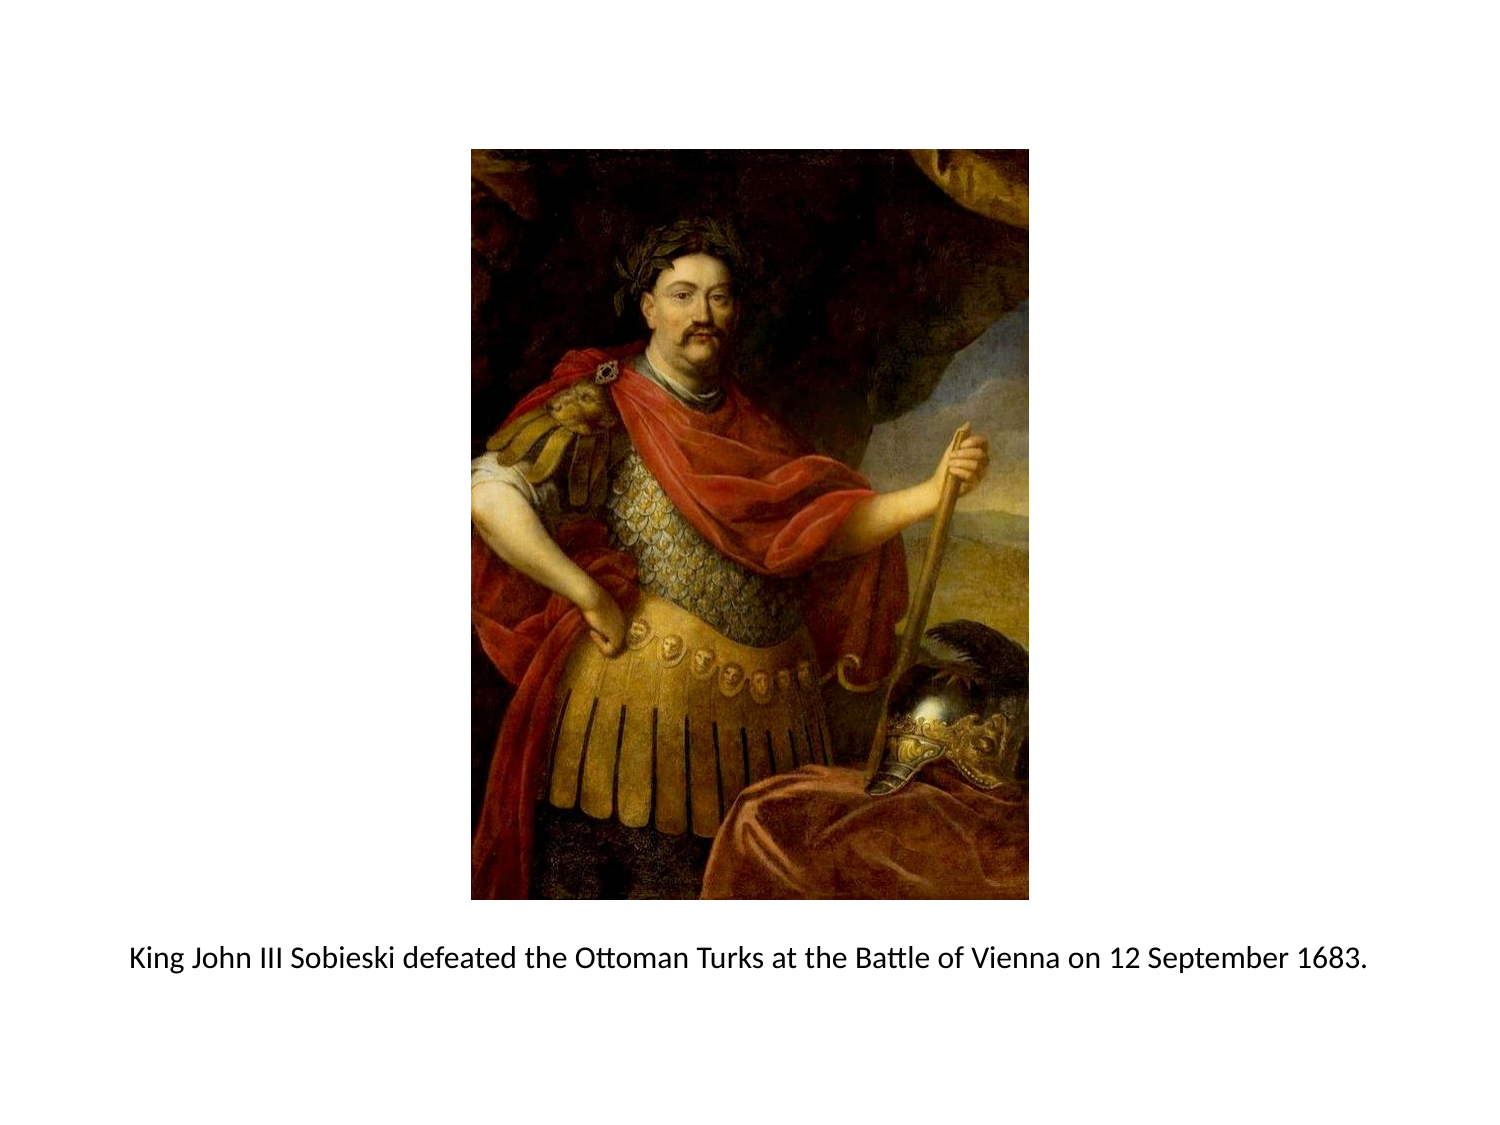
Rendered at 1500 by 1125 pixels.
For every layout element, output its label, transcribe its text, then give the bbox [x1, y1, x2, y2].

picture [471, 149, 1029, 900]
text_box King John III Sobieski defeated the Ottoman Turks at the Battle of Vienna on 12 September 1683. [114, 930, 1386, 983]
